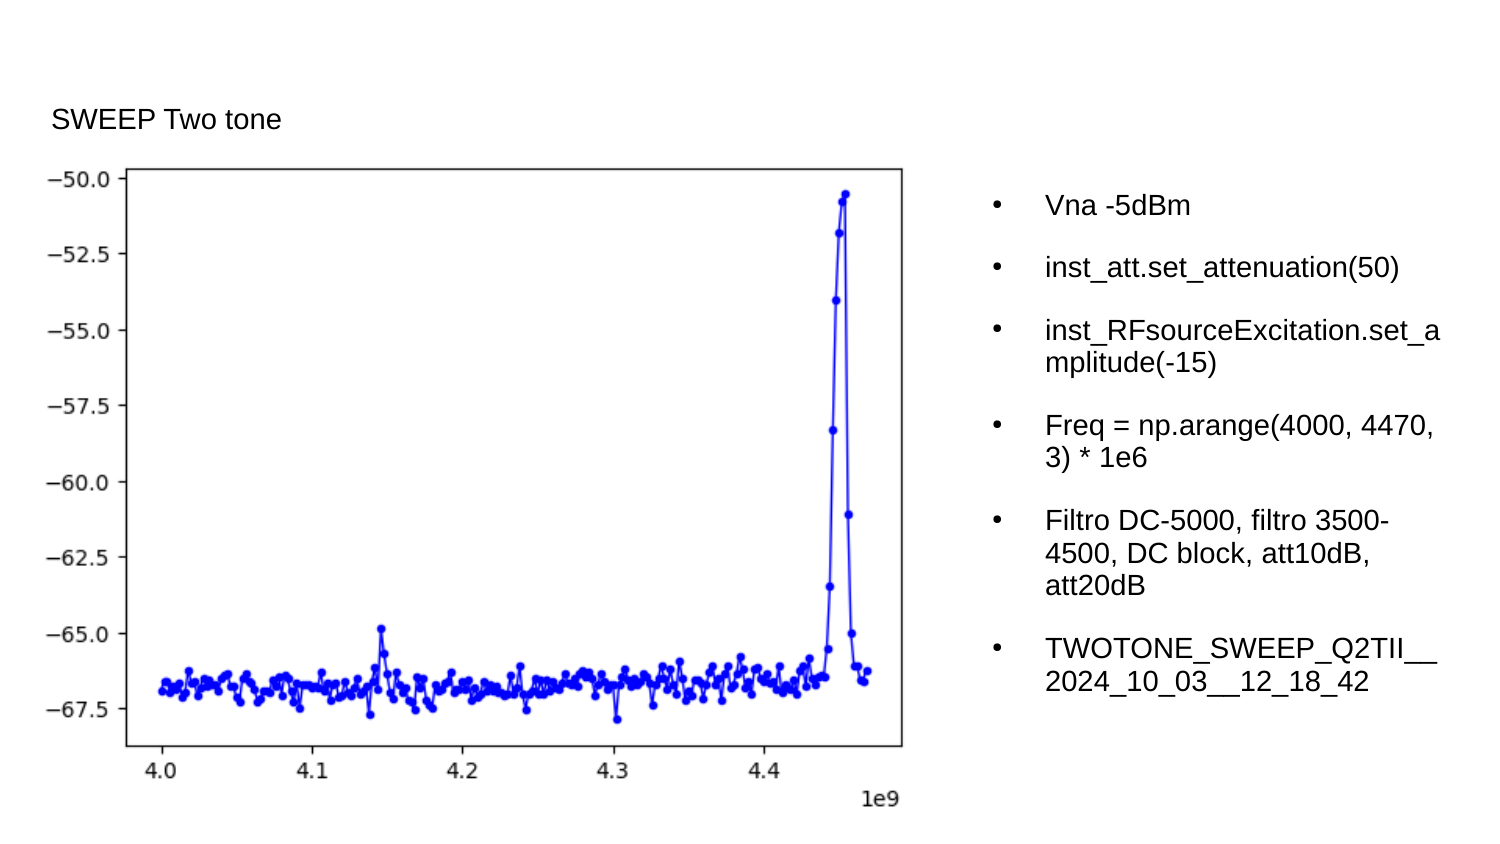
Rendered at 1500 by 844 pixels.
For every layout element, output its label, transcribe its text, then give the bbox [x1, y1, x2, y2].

title SWEEP Two tone [51, 72, 1449, 167]
list Vna -5dBm inst_att.set_attenuation(50) inst_RFsourceExcitation.set_amplitude(-15) Freq = np.arange(4000, 4470, 3) * 1e6 Filtro DC-5000, filtro 3500-4500, DC block, att10dB, att20dB TWOTONE_SWEEP_Q2TII__2024_10_03__12_18_42 [974, 189, 1449, 750]
picture [29, 153, 917, 827]
